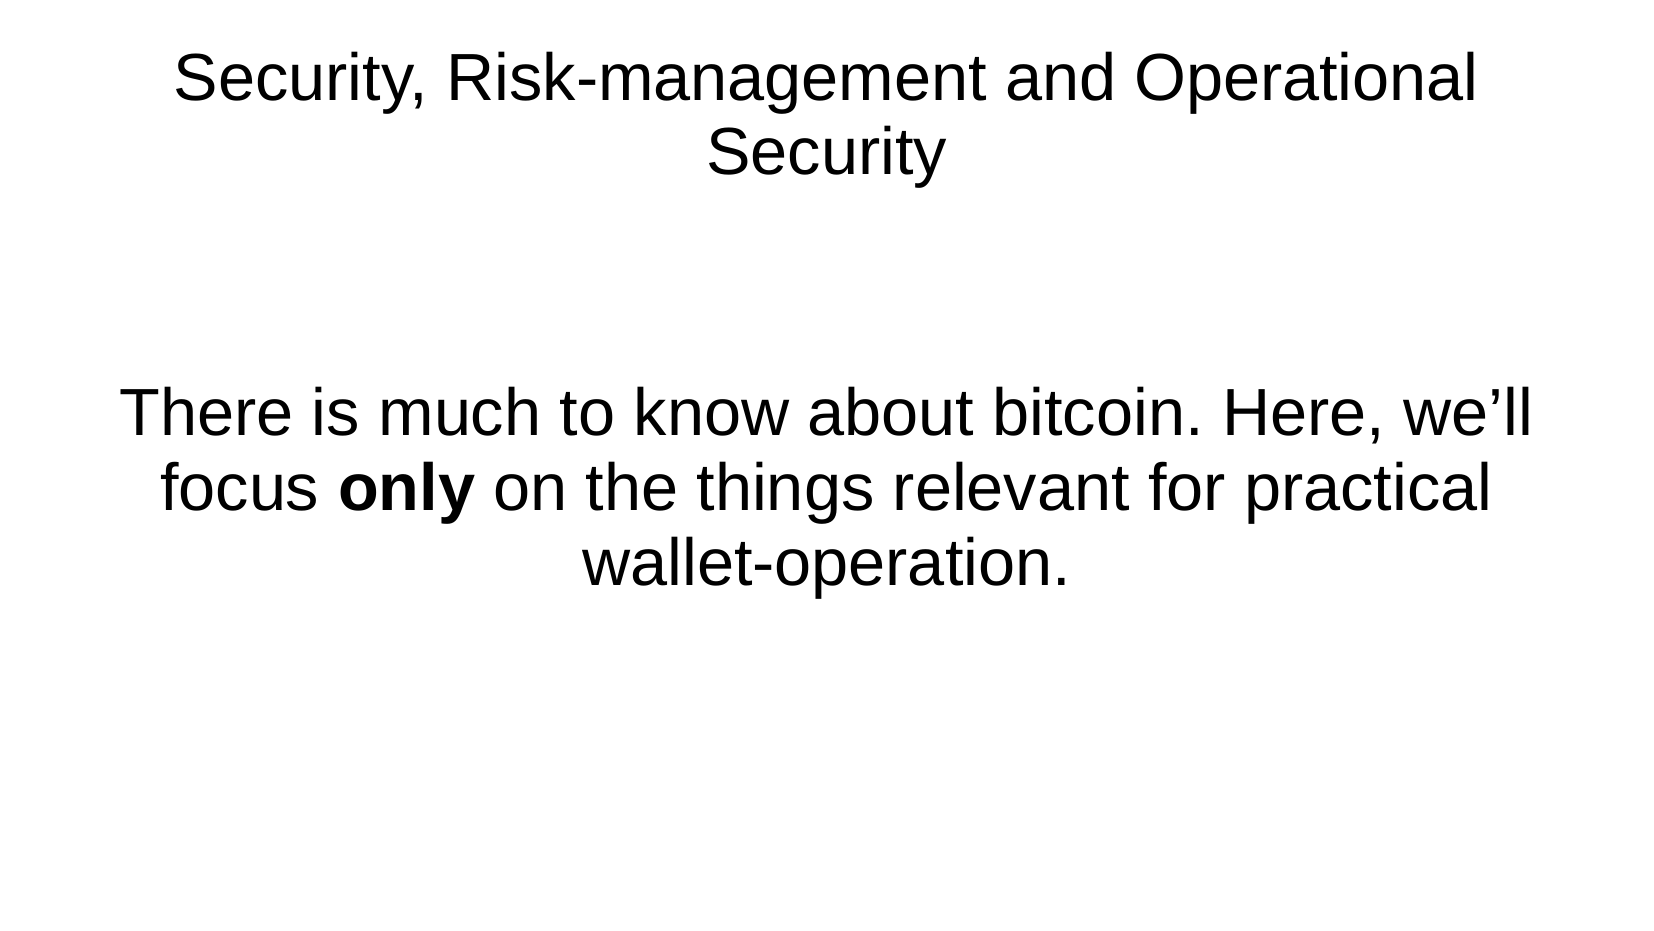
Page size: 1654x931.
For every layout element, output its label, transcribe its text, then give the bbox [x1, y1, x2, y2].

subtitle There is much to know about bitcoin. Here, we’ll focus only on the things relevant for practical wallet-operation. [82, 217, 1571, 758]
title Security, Risk-management and Operational Security [82, 2, 1571, 217]
